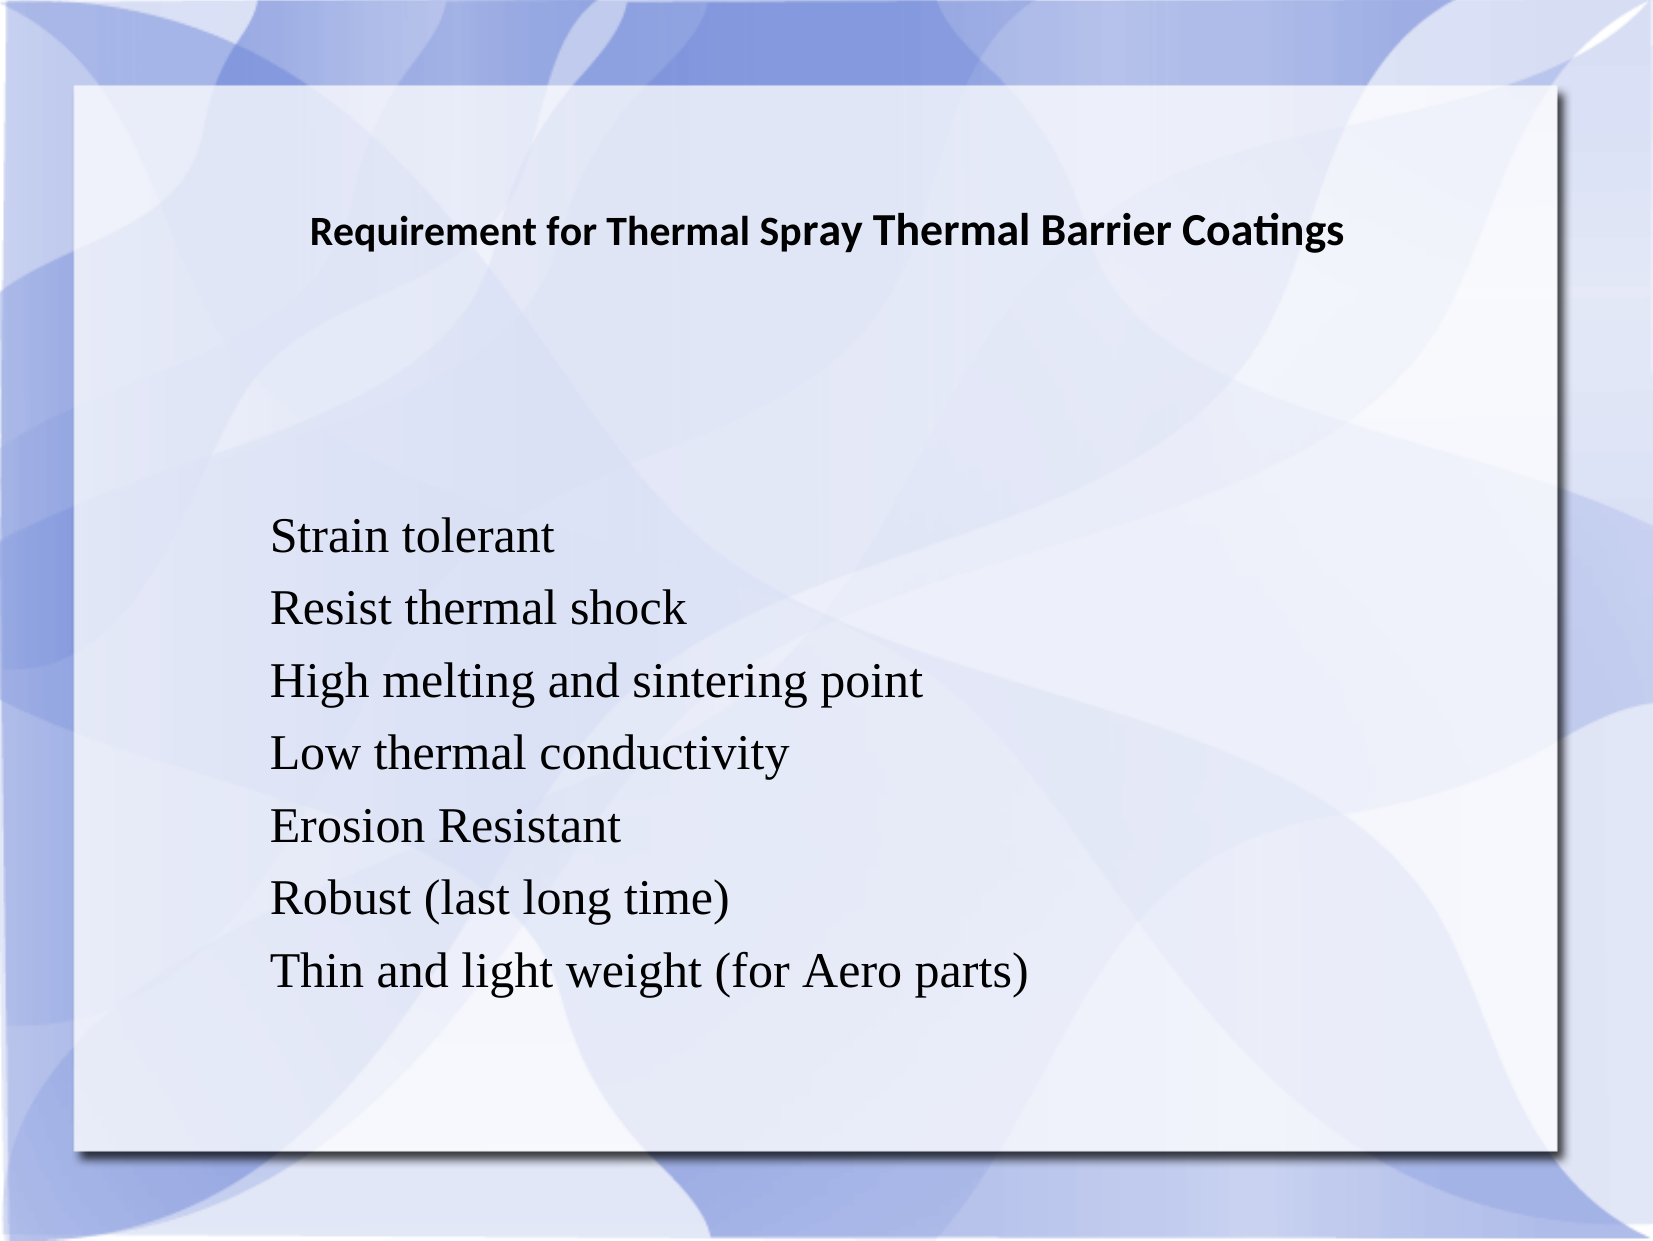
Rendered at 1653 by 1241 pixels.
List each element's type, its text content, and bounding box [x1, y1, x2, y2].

text_box Strain tolerant Resist thermal shock High melting and sintering point Low thermal conductivity Erosion Resistant Robust (last long time) Thin and light weight (for Aero parts) [254, 495, 1224, 1066]
title Requirement for Thermal Spray Thermal Barrier Coatings [120, 180, 1546, 301]
picture [0, 0, 1653, 1241]
